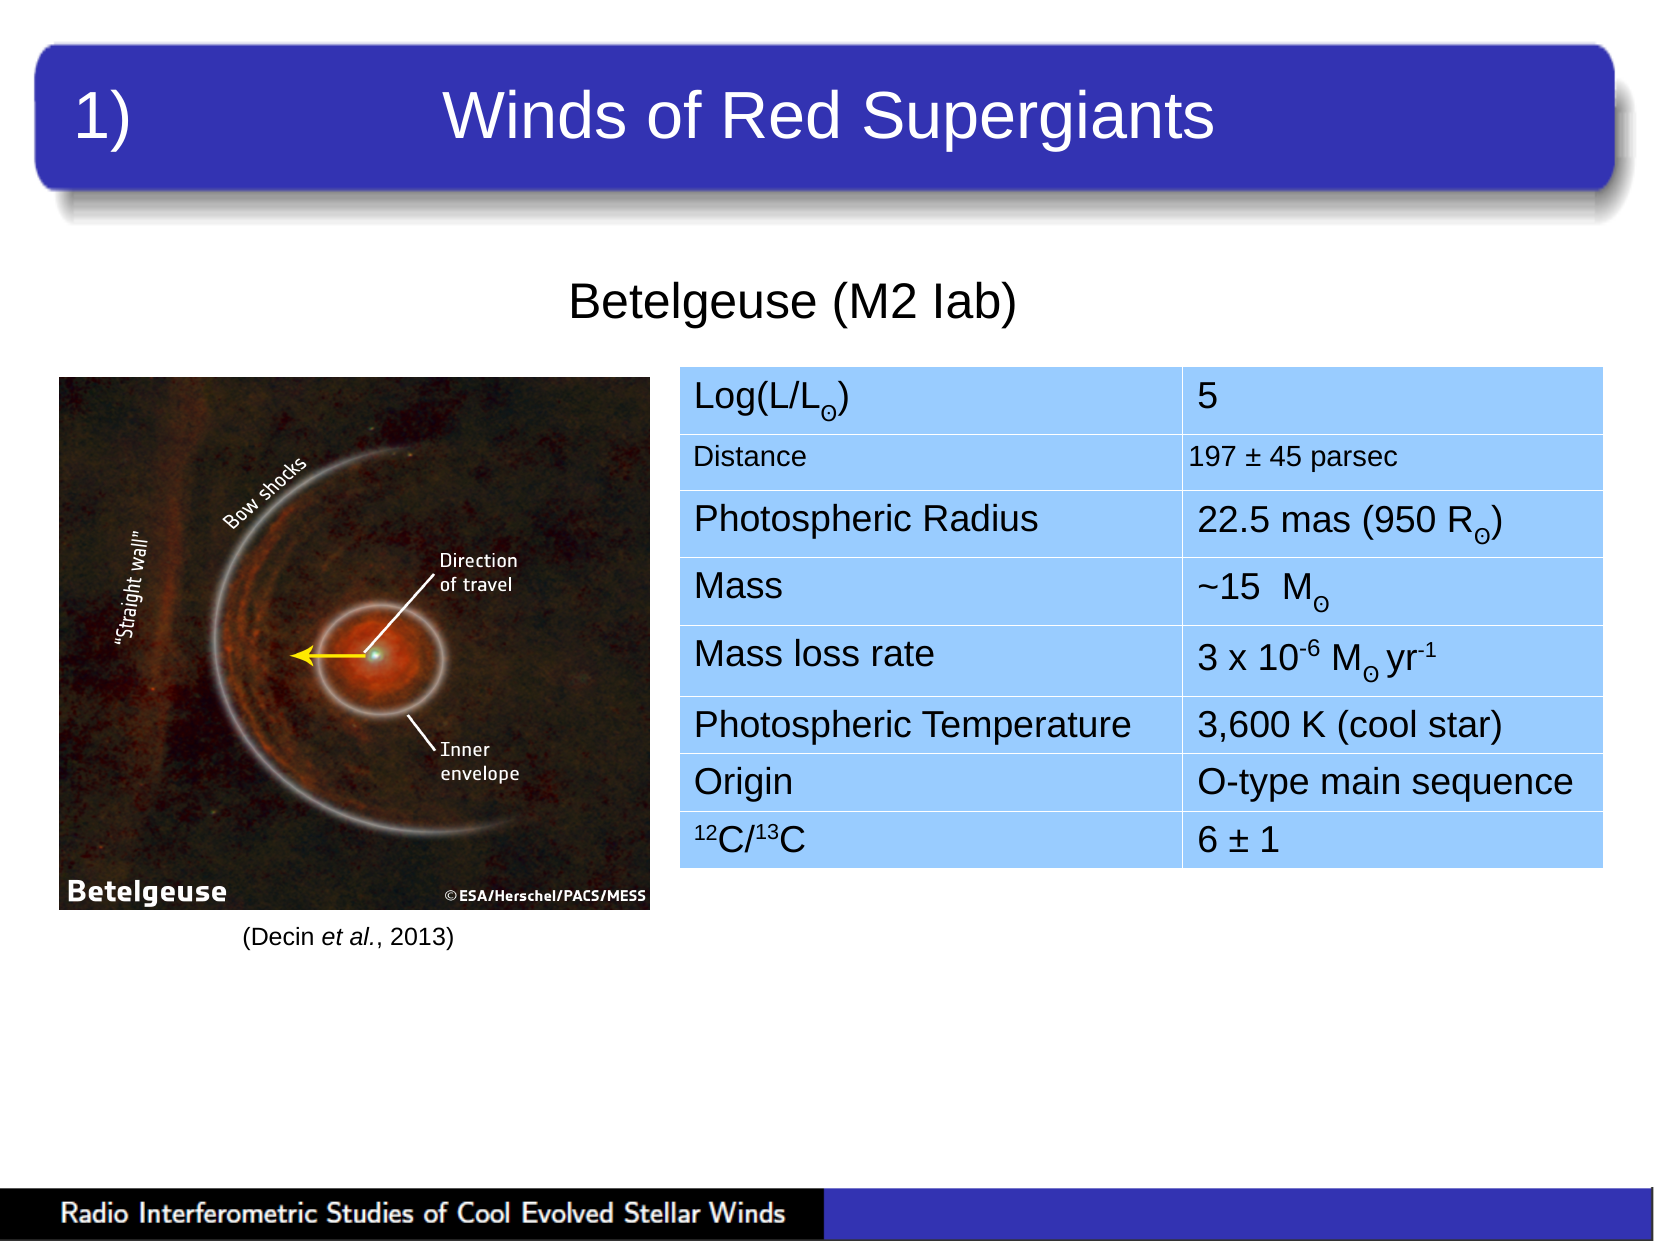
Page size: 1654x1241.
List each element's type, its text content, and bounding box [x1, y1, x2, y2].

table_cell 3 x 10-6 Mʘ yr-1 [1183, 626, 1603, 696]
table_cell ~15 Mʘ [1183, 558, 1603, 625]
table_cell 197 ± 45 parsec [1183, 435, 1603, 490]
table_cell 6 ± 1 [1183, 812, 1603, 868]
picture [23, 29, 1648, 237]
table_header Log(L/Lʘ) [680, 367, 1182, 434]
table_cell 22.5 mas (950 Rʘ) [1183, 491, 1603, 557]
table_cell Distance [680, 435, 1182, 490]
text_box 1) Winds of Red Supergiants [59, 70, 1595, 189]
table_cell Mass [680, 558, 1182, 625]
table_cell 12C/13C [680, 812, 1182, 868]
table_cell Photospheric Radius [680, 491, 1182, 557]
text_box Betelgeuse (M2 Iab) [553, 265, 1034, 337]
picture [0, 1187, 1654, 1241]
picture [59, 377, 650, 910]
table_header 5 [1183, 367, 1603, 434]
table_cell Origin [680, 754, 1182, 811]
table_cell Photospheric Temperature [680, 697, 1182, 753]
table_cell Mass loss rate [680, 626, 1182, 696]
text_box (Decin et al., 2013) [171, 915, 526, 975]
table_cell 3,600 K (cool star) [1183, 697, 1603, 753]
table_cell O-type main sequence [1183, 754, 1603, 811]
